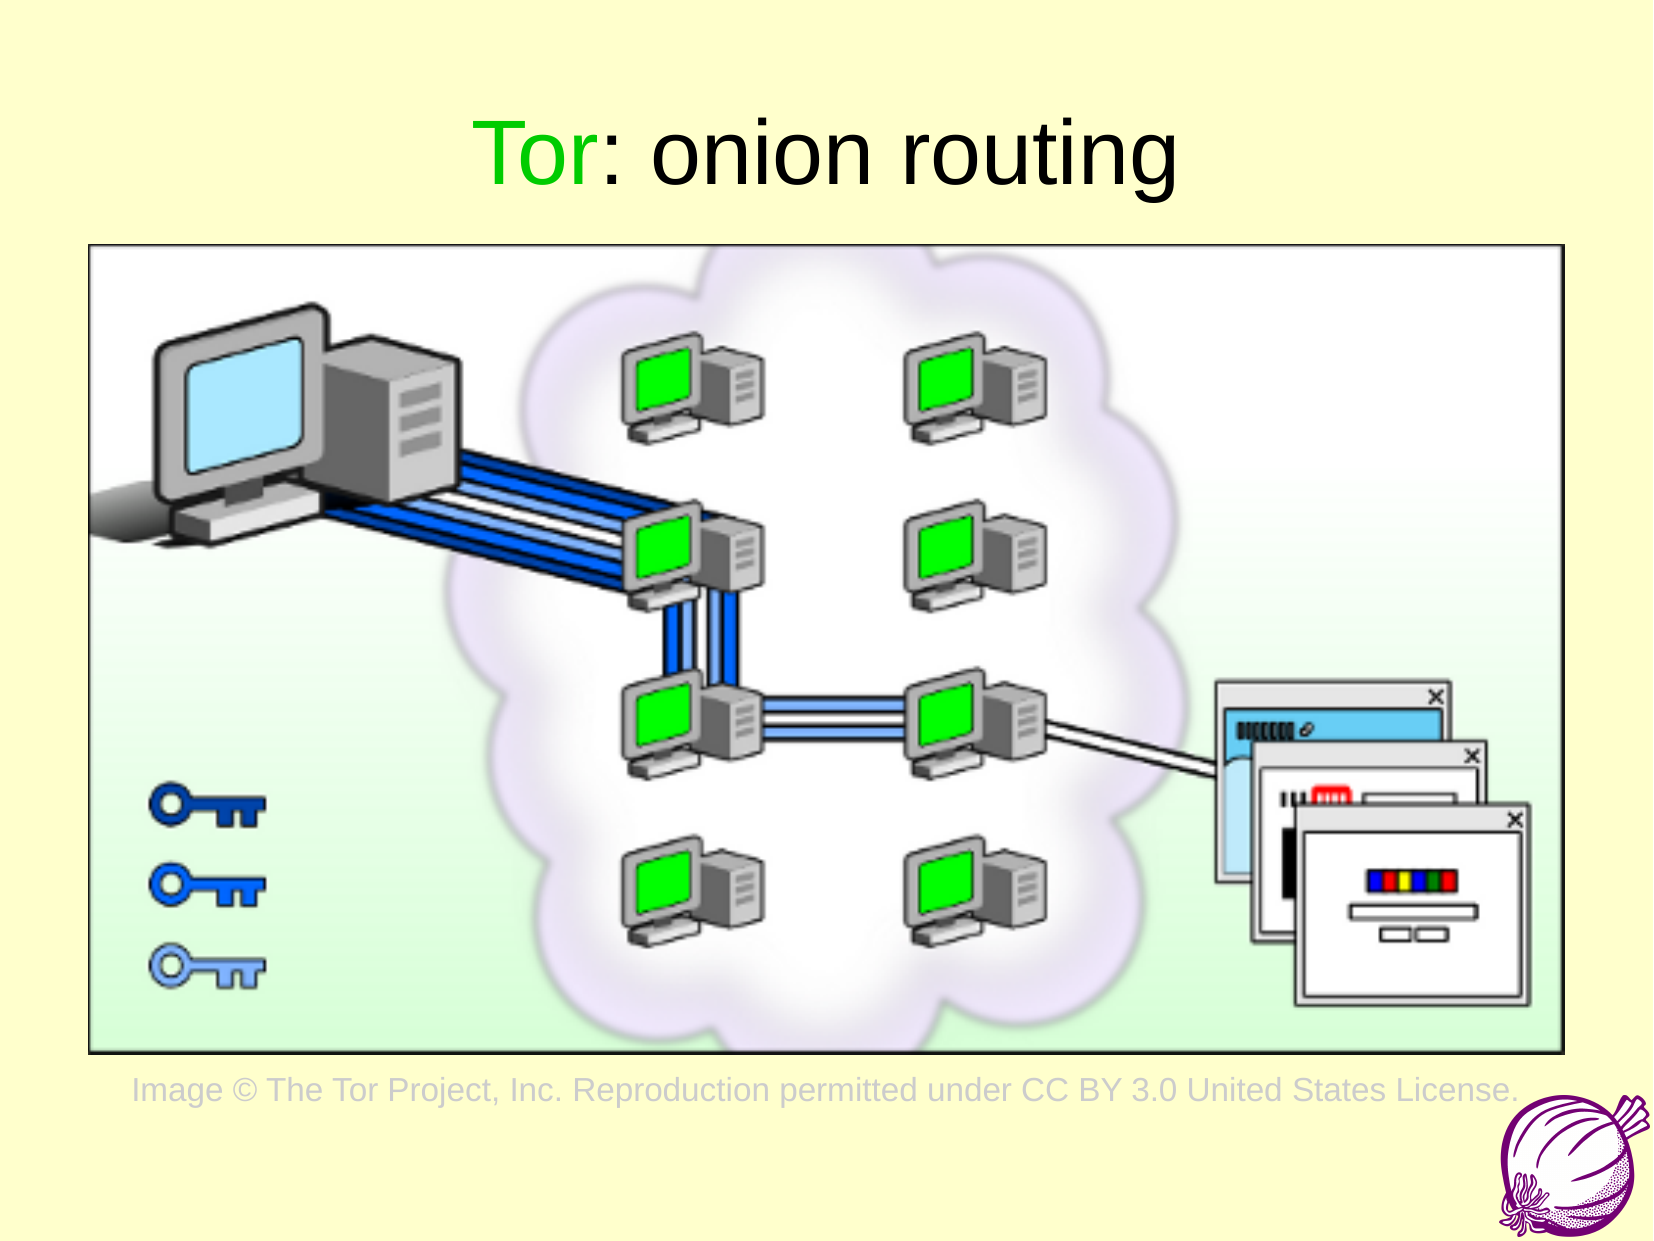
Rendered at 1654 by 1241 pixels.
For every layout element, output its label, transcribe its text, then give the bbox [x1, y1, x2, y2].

title Tor: onion routing [82, 49, 1571, 257]
text_box Image © The Tor Project, Inc. Reproduction permitted under CC BY 3.0 United States License. [98, 1064, 1554, 1125]
picture [88, 244, 1565, 1055]
